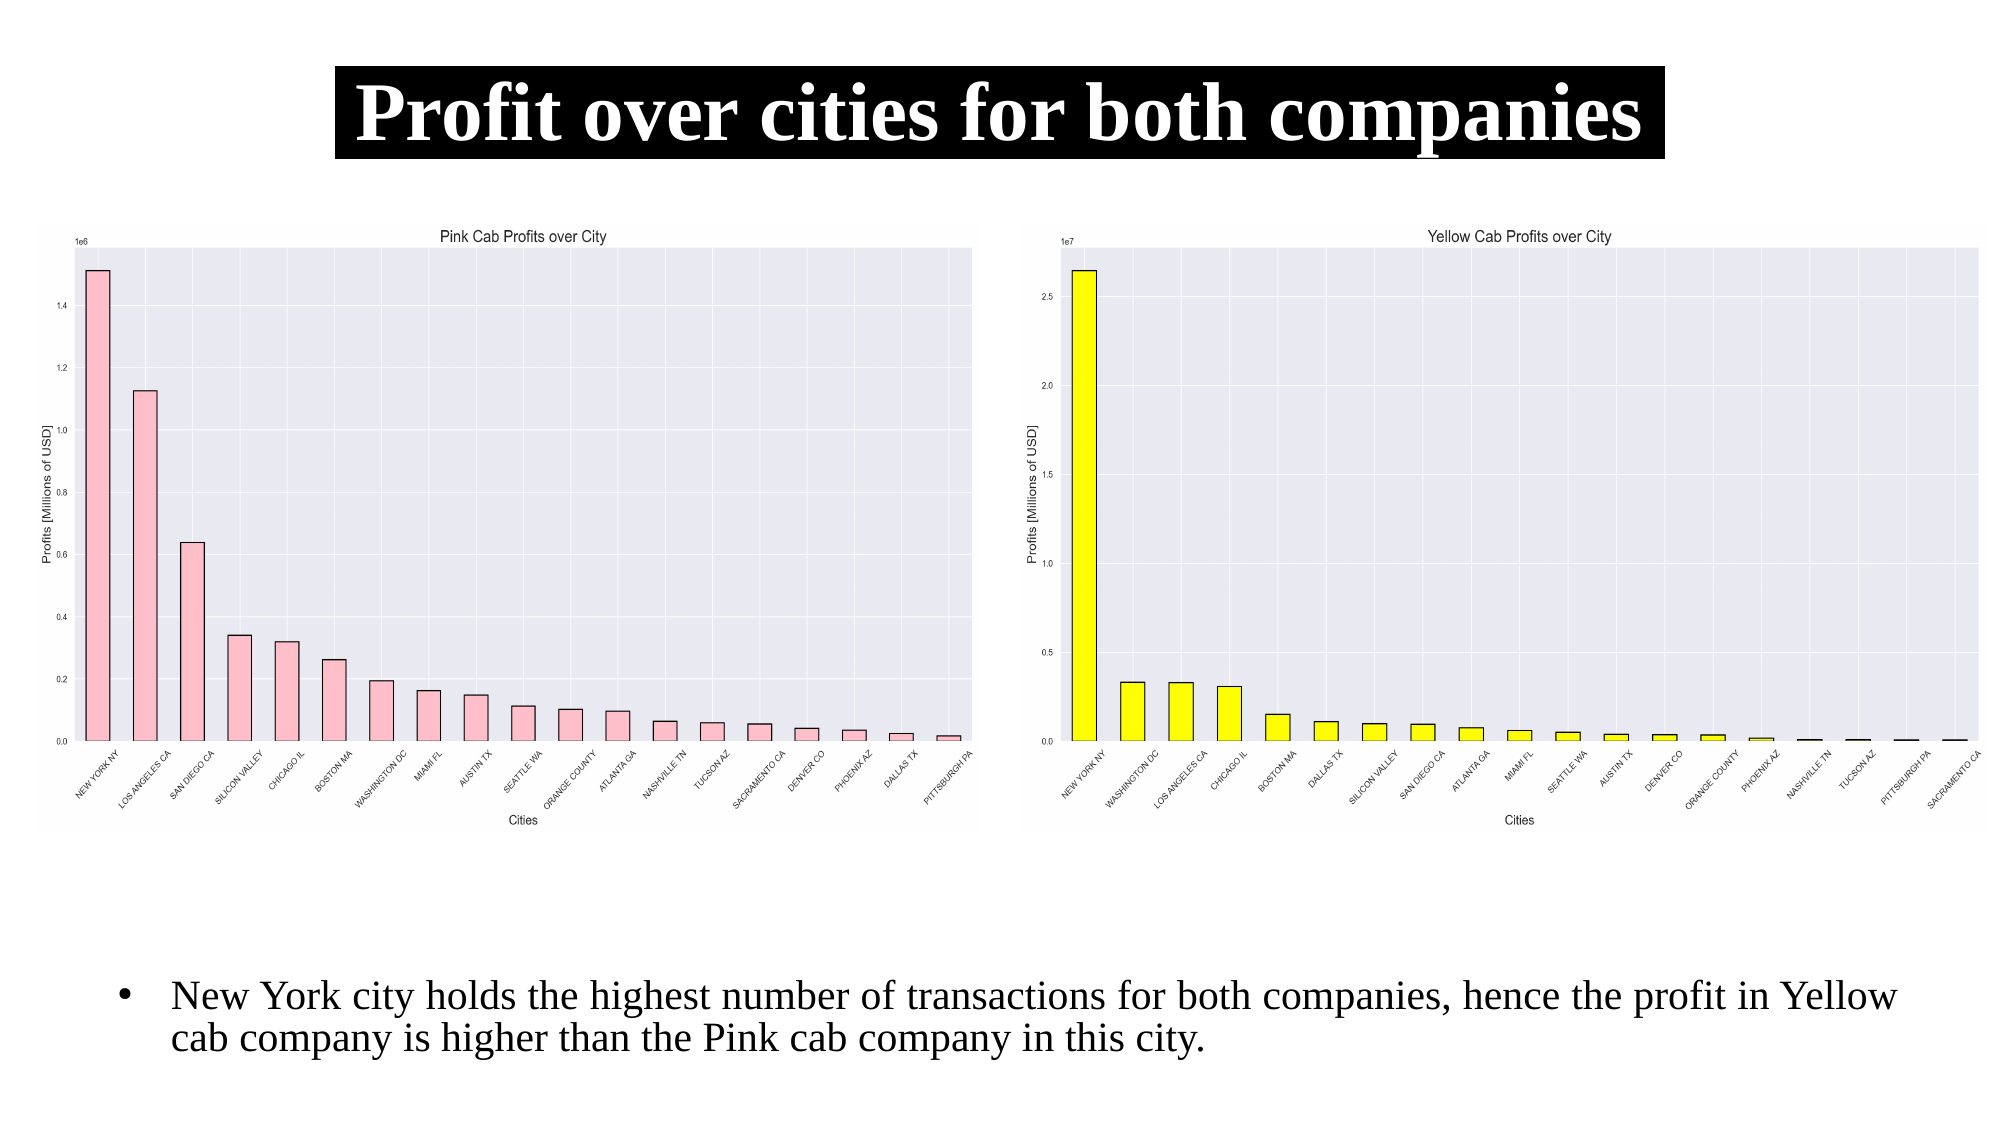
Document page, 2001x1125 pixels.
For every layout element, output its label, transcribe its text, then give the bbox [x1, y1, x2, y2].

title Profit over cities for both companies [249, 37, 1750, 188]
list New York city holds the highest number of transactions for both companies, hence the profit in Yellow cab company is higher than the Pink cab company in this city. [99, 937, 1900, 1099]
picture [1022, 224, 1988, 833]
picture [37, 224, 979, 833]
